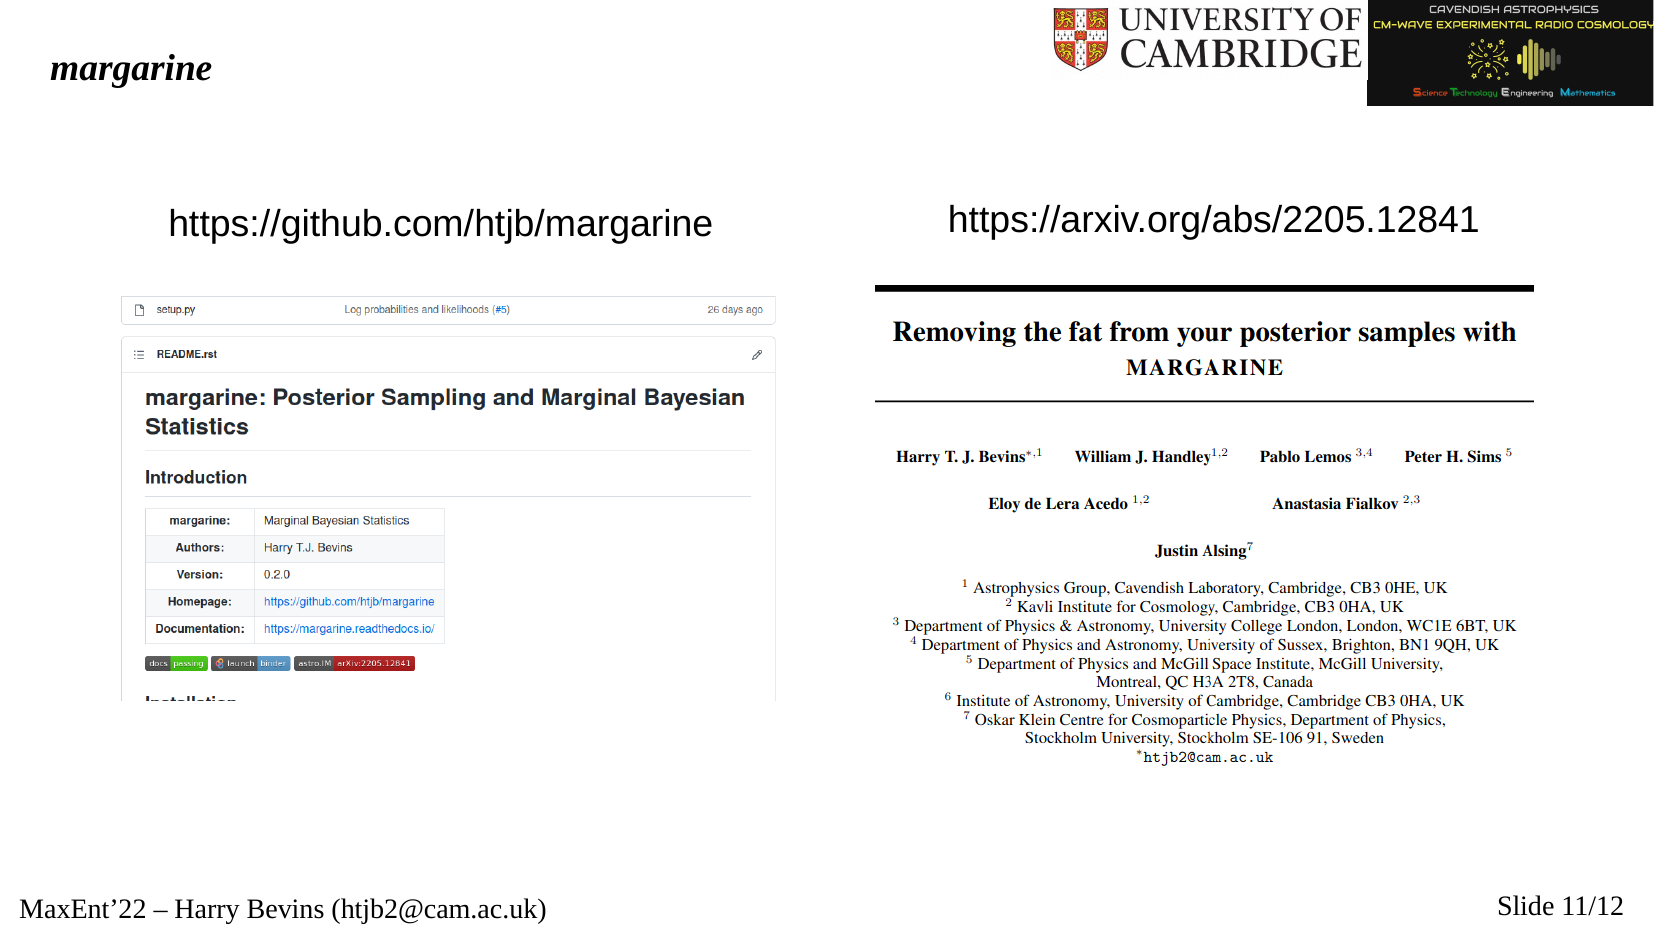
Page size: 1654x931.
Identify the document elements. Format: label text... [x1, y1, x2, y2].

text_box MaxEnt’22 – Harry Bevins (htjb2@cam.ac.uk) [4, 883, 1169, 931]
text_box Slide 11/12 [1482, 880, 1654, 931]
text_box https://arxiv.org/abs/2205.12841 [933, 191, 1495, 249]
text_box https://github.com/htjb/margarine [153, 194, 729, 252]
picture [834, 247, 1586, 784]
picture [76, 296, 786, 701]
text_box margarine [35, 35, 898, 92]
picture [1050, 0, 1654, 107]
